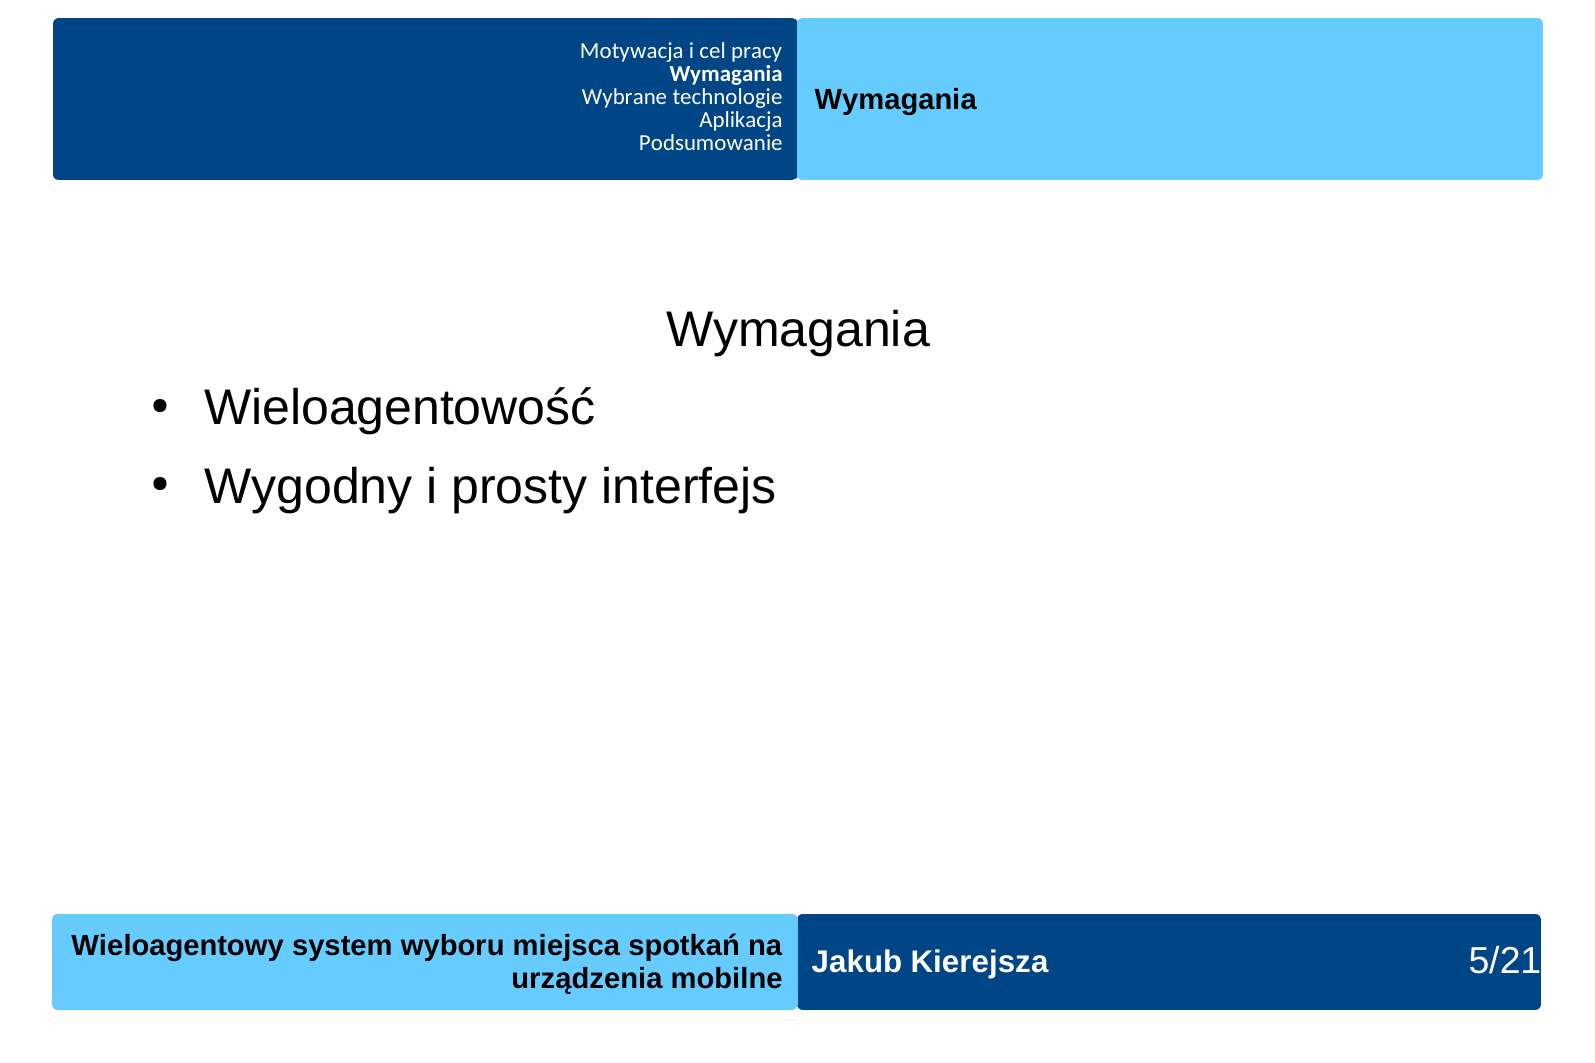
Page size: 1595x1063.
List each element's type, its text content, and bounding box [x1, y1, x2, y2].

list Wymagania Wieloagentowość Wygodny i prosty interfejs [133, 223, 1463, 846]
title Wymagania [802, 23, 1537, 175]
title Jakub Kierejsza [802, 919, 1536, 1004]
title Wieloagentowy system wyboru miejsca spotkań na urządzenia mobilne [57, 919, 792, 1004]
text_box <number>/21 [1426, 931, 1556, 1031]
title Motywacja i cel pracy Wymagania Wybrane technologie Aplikacja Podsumowanie [59, 23, 792, 175]
